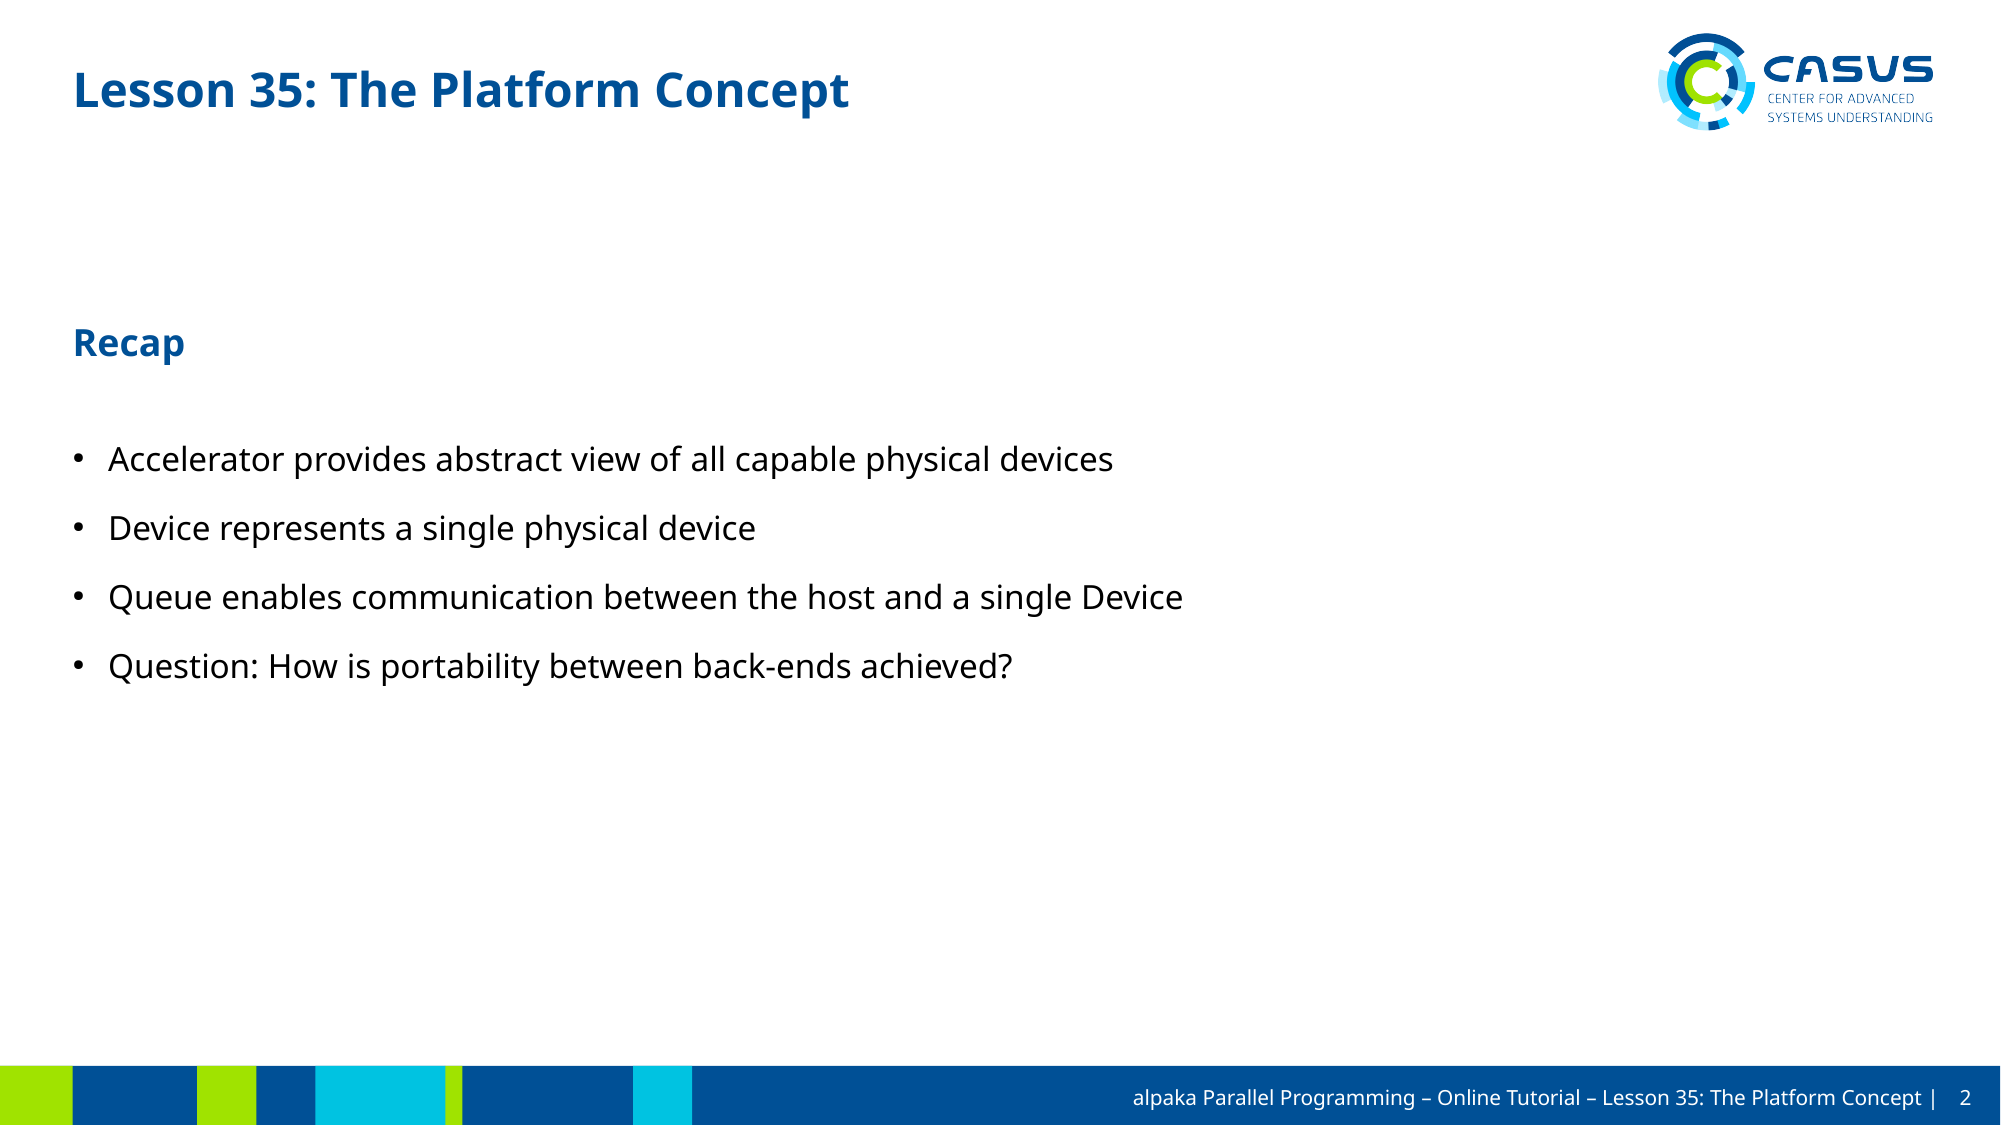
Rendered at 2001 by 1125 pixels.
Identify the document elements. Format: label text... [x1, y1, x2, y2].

title Lesson 35: The Platform Concept [72, 54, 1620, 123]
picture [1658, 33, 1933, 131]
list Recap Accelerator provides abstract view of all capable physical devices Device represents a single physical device Queue enables communication between the host and a single Device Question: How is portability between back-ends achieved? [72, 316, 1620, 979]
